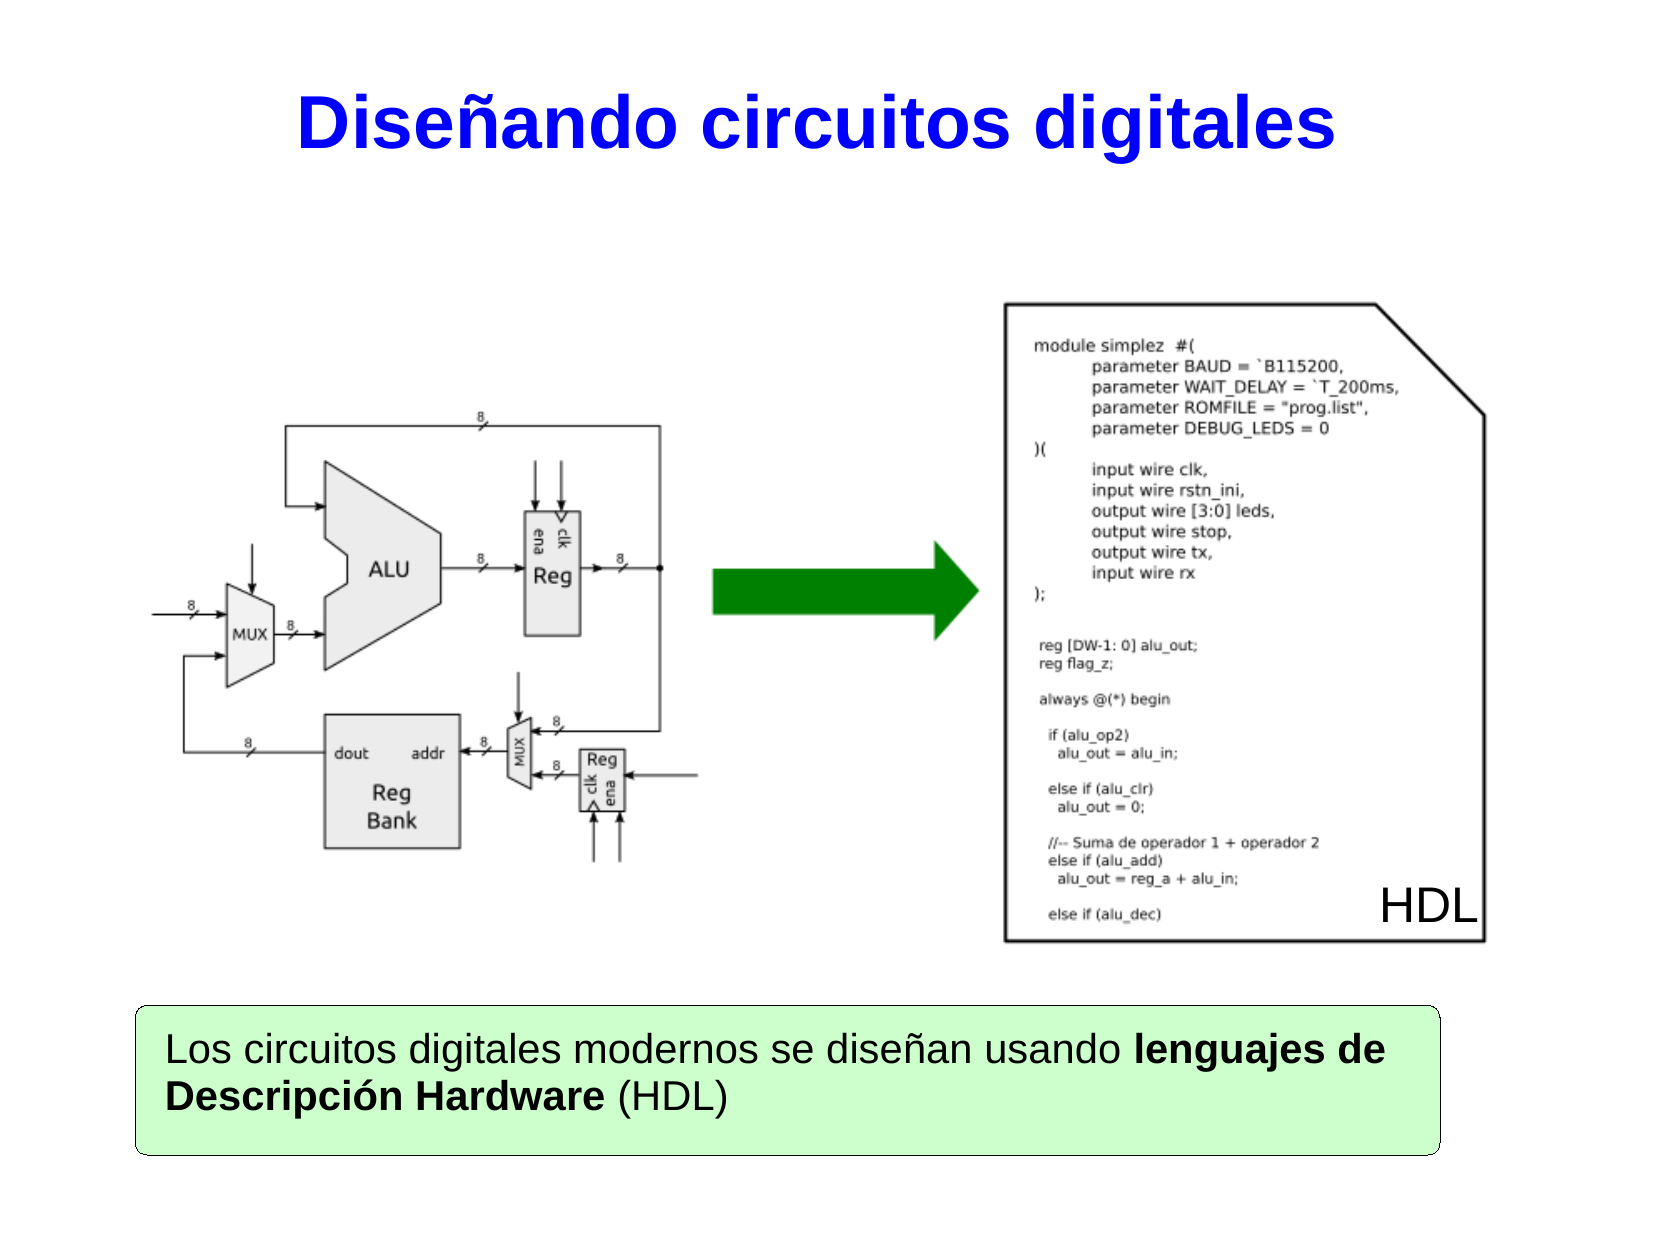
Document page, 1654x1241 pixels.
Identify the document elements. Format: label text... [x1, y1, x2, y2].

picture [120, 172, 1534, 996]
text_box HDL [1365, 870, 1501, 947]
text_box [135, 1005, 1441, 1156]
text_box Los circuitos digitales modernos se diseñan usando lenguajes de Descripción Hardware (HDL) [150, 1018, 1426, 1141]
text_box Diseñando circuitos digitales [90, 73, 1546, 211]
